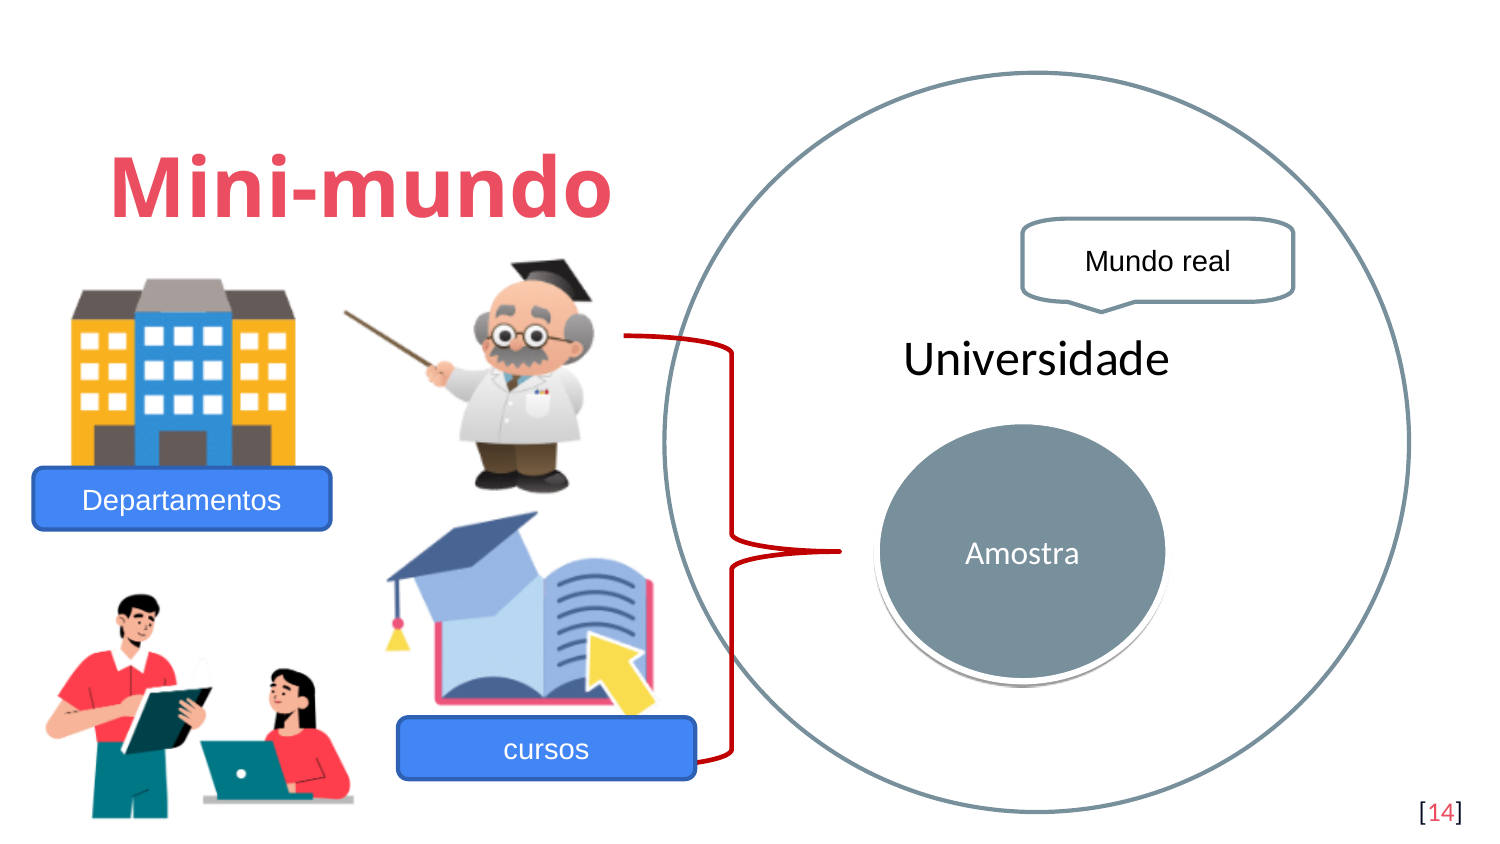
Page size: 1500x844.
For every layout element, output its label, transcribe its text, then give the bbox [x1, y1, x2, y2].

text_box Amostra [876, 421, 1169, 682]
text_box cursos [397, 717, 696, 780]
text_box Universidade [680, 72, 1410, 813]
text_box Mini-mundo [92, 104, 884, 243]
slide_number [14] [1403, 779, 1494, 844]
text_box Mundo real [1022, 218, 1294, 313]
text_box Mini-mundo [1189, 104, 1408, 243]
picture [21, 243, 666, 827]
text_box Departamentos [33, 467, 331, 530]
text_box Universidade [664, 341, 781, 651]
